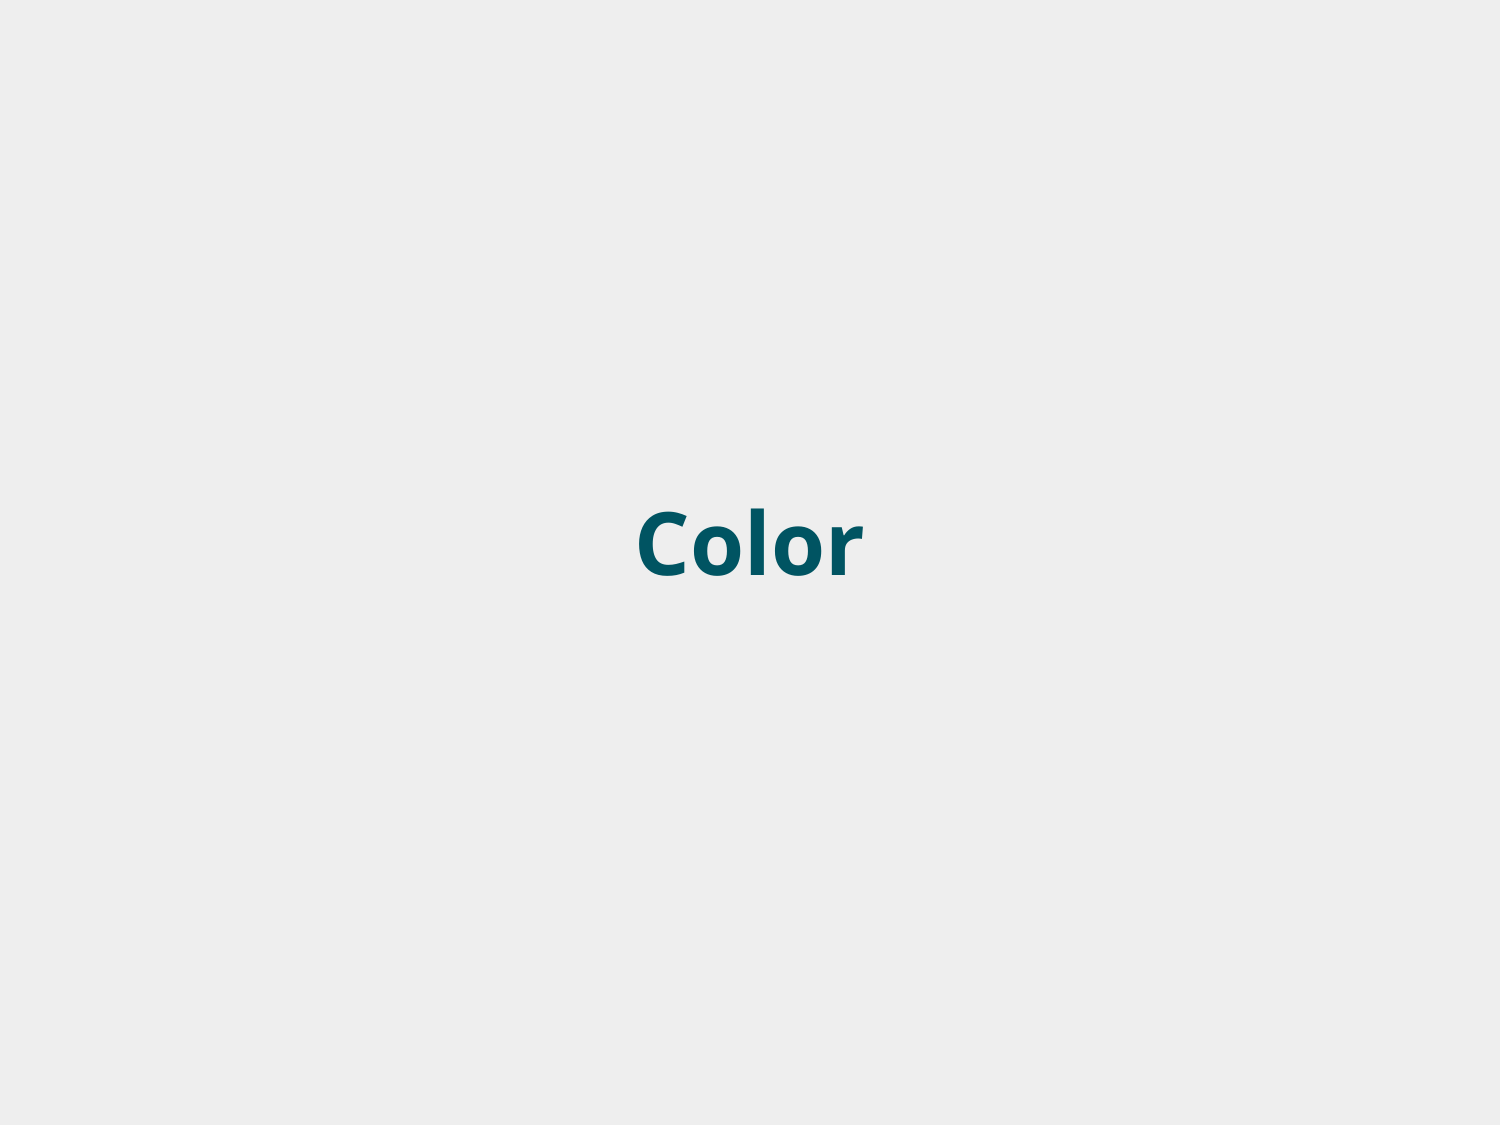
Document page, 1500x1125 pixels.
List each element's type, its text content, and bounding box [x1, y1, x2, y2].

title Color [51, 510, 1449, 616]
